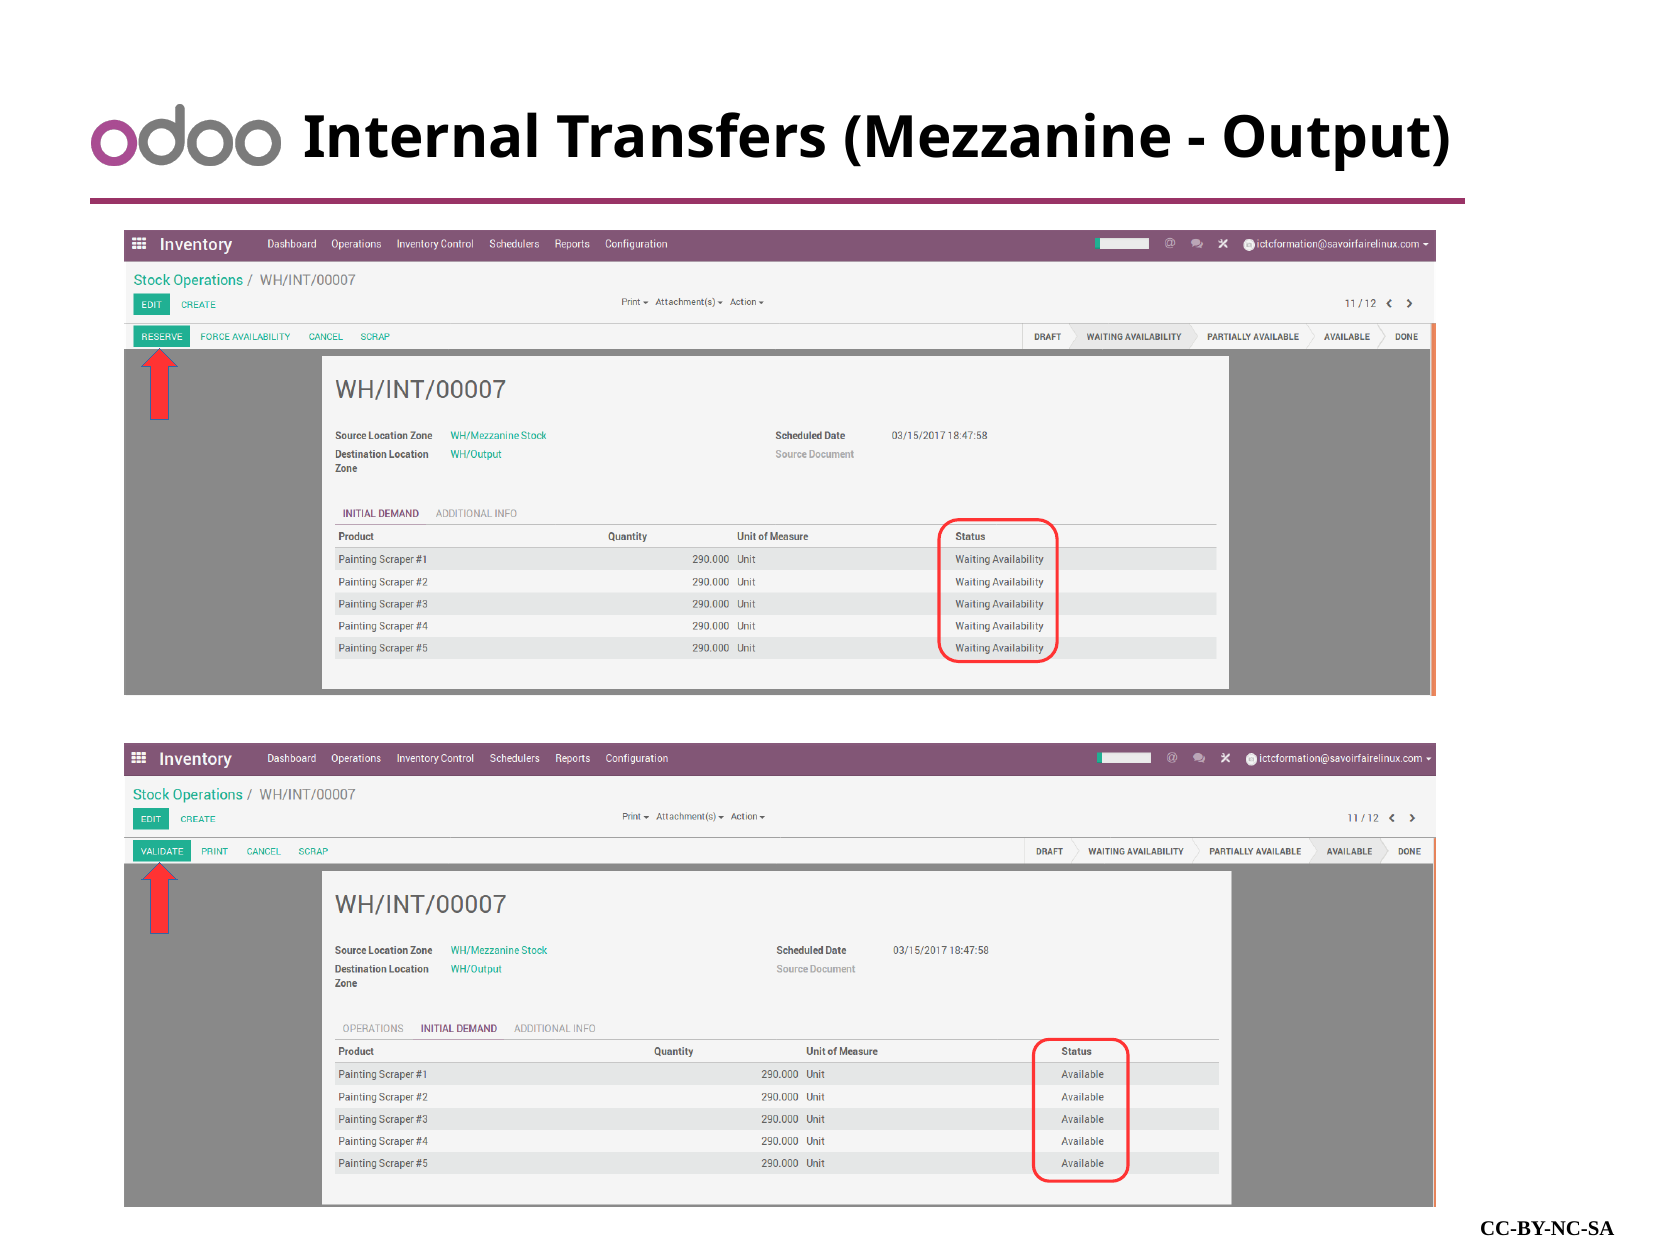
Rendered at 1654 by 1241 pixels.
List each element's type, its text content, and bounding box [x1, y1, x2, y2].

title Internal Transfers (Mezzanine - Output) [303, 31, 1566, 239]
picture [91, 104, 281, 166]
picture [124, 230, 1436, 696]
text_box [1033, 1039, 1129, 1182]
text_box [938, 519, 1058, 662]
text_box [141, 348, 178, 420]
picture [124, 743, 1436, 1207]
text_box [141, 862, 178, 934]
